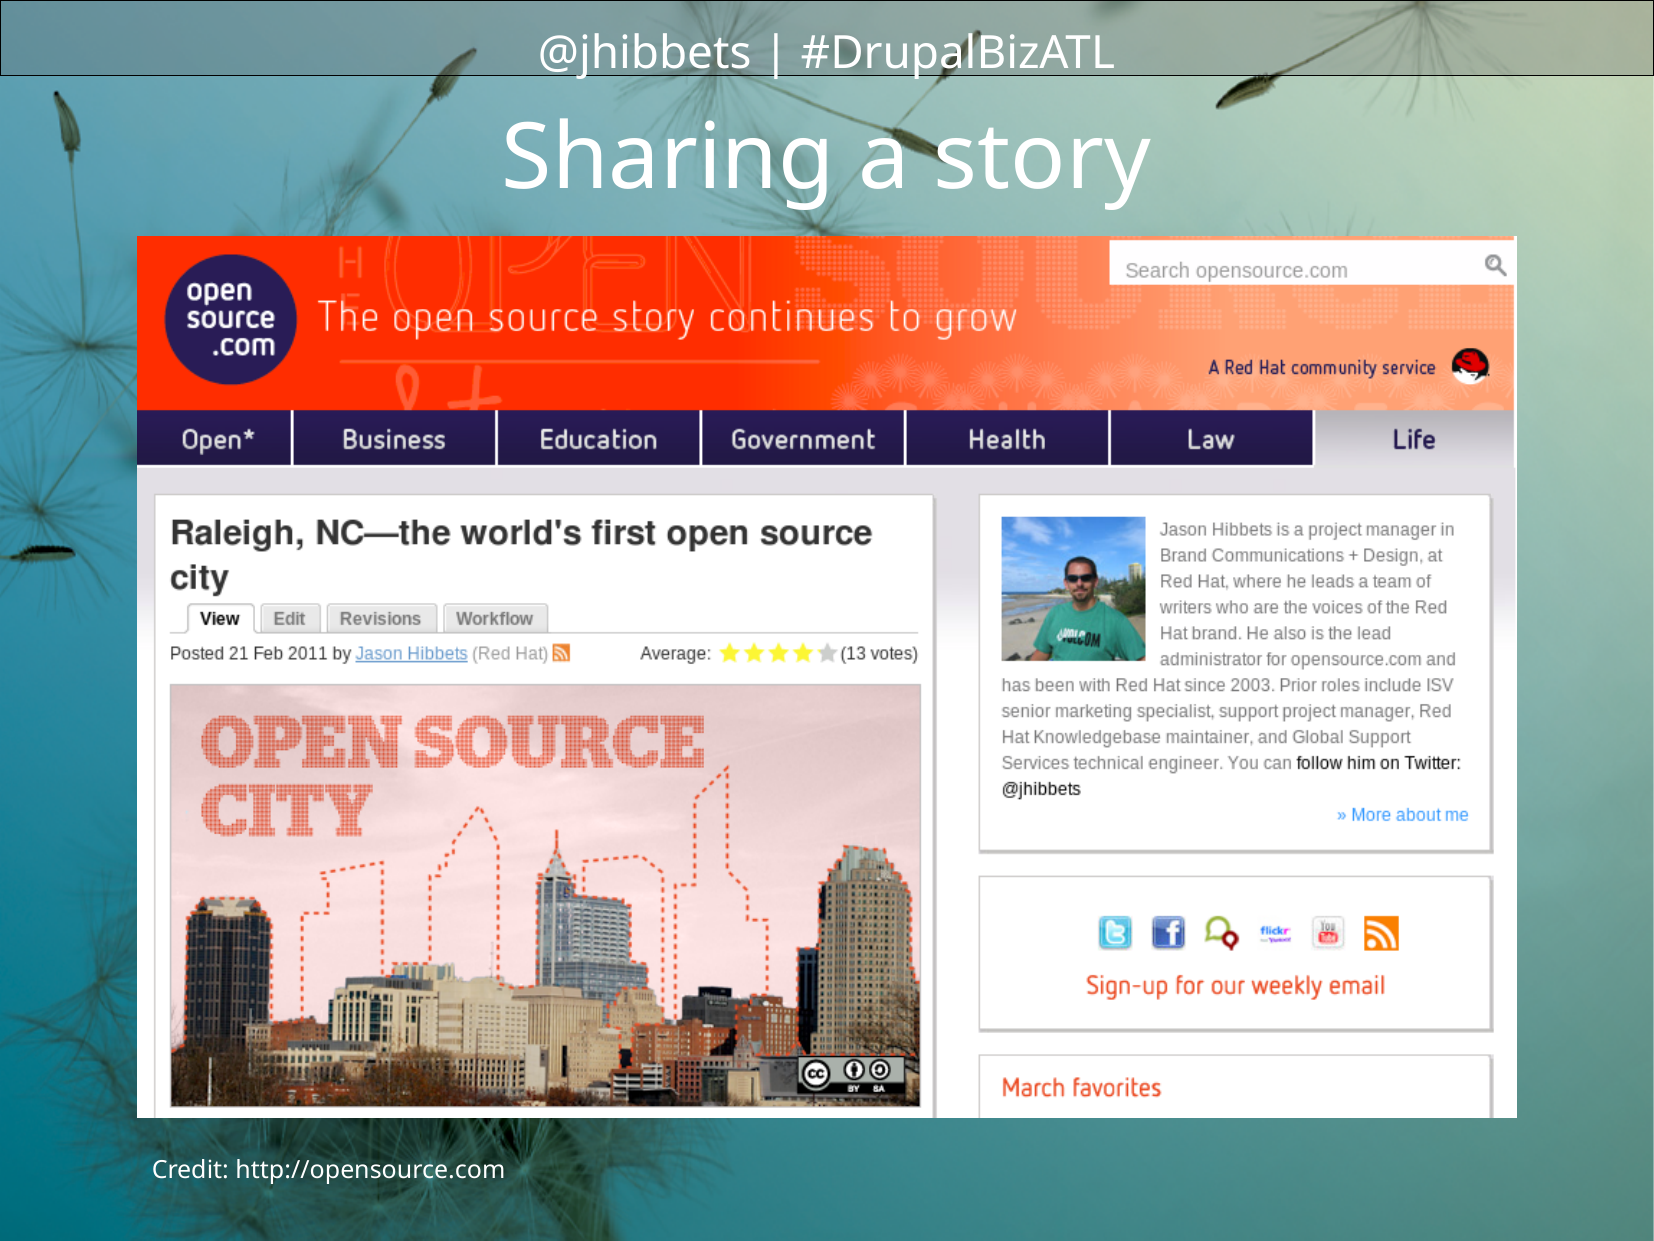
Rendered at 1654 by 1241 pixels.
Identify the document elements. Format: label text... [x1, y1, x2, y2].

text_box Credit: http://opensource.com [137, 1144, 525, 1188]
picture [0, 76, 1654, 1241]
title Sharing a story [82, 49, 1571, 257]
